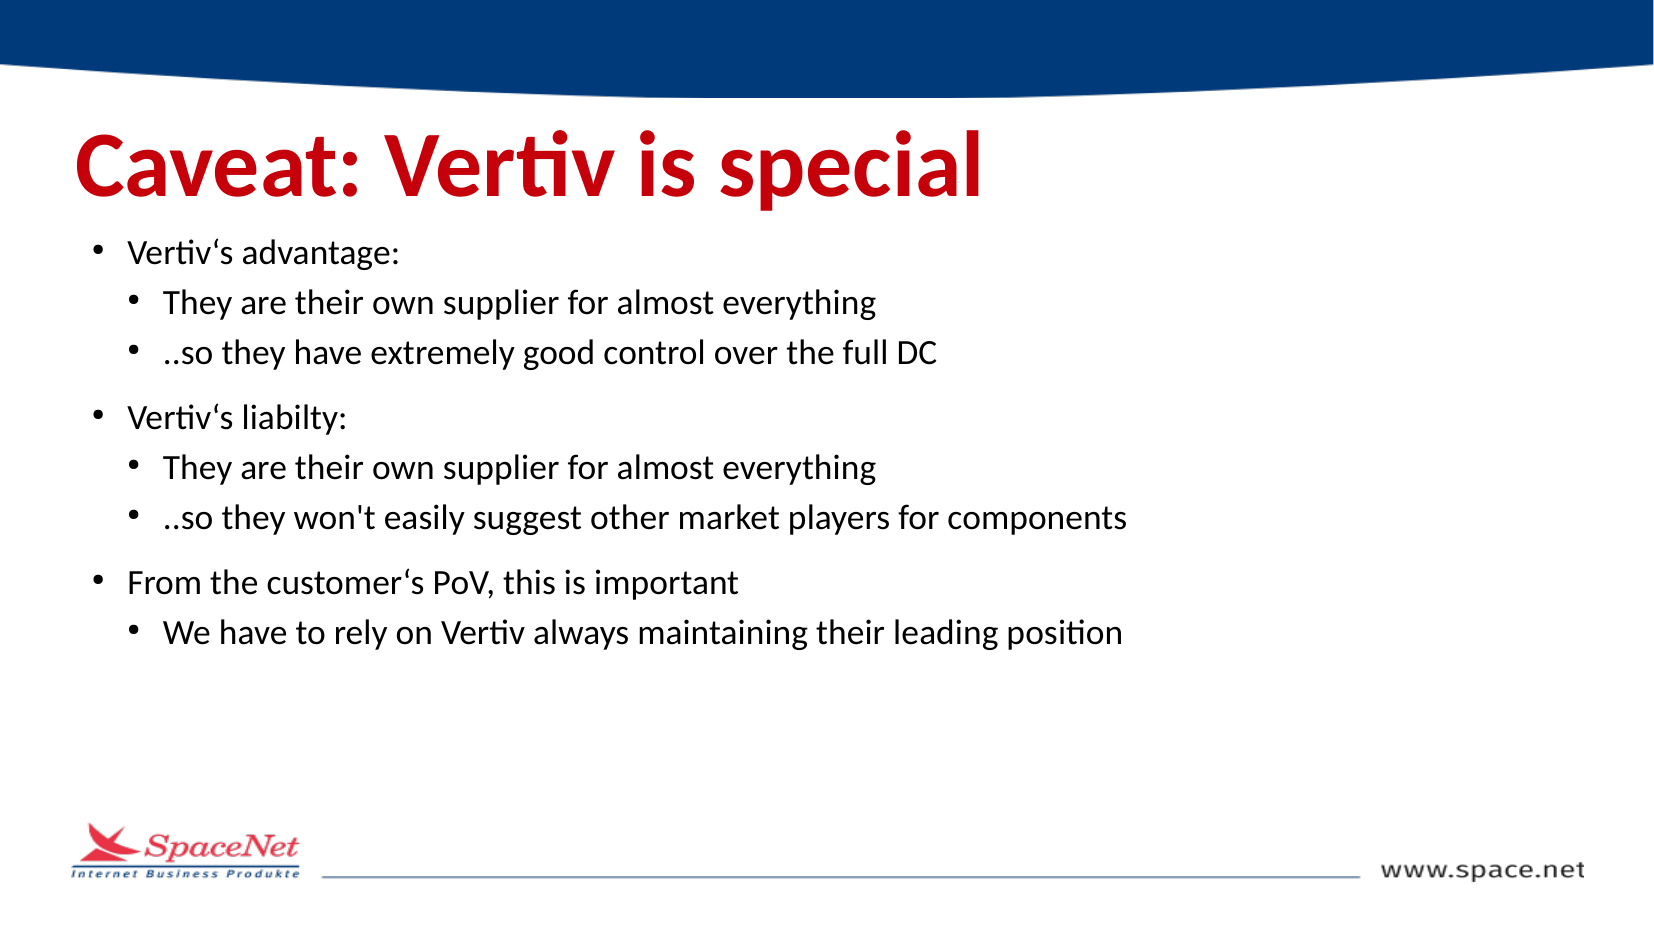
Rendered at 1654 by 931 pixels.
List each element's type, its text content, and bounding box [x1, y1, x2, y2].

text_box Vertiv‘s advantage: They are their own supplier for almost everything ..so they have extremely good control over the full DC Vertiv‘s liabilty: They are their own supplier for almost everything ..so they won't easily suggest other market players for components From the customer‘s PoV, this is important We have to rely on Vertiv always maintaining their leading position [77, 223, 1576, 660]
text_box Caveat: Vertiv is special [60, 95, 1576, 223]
